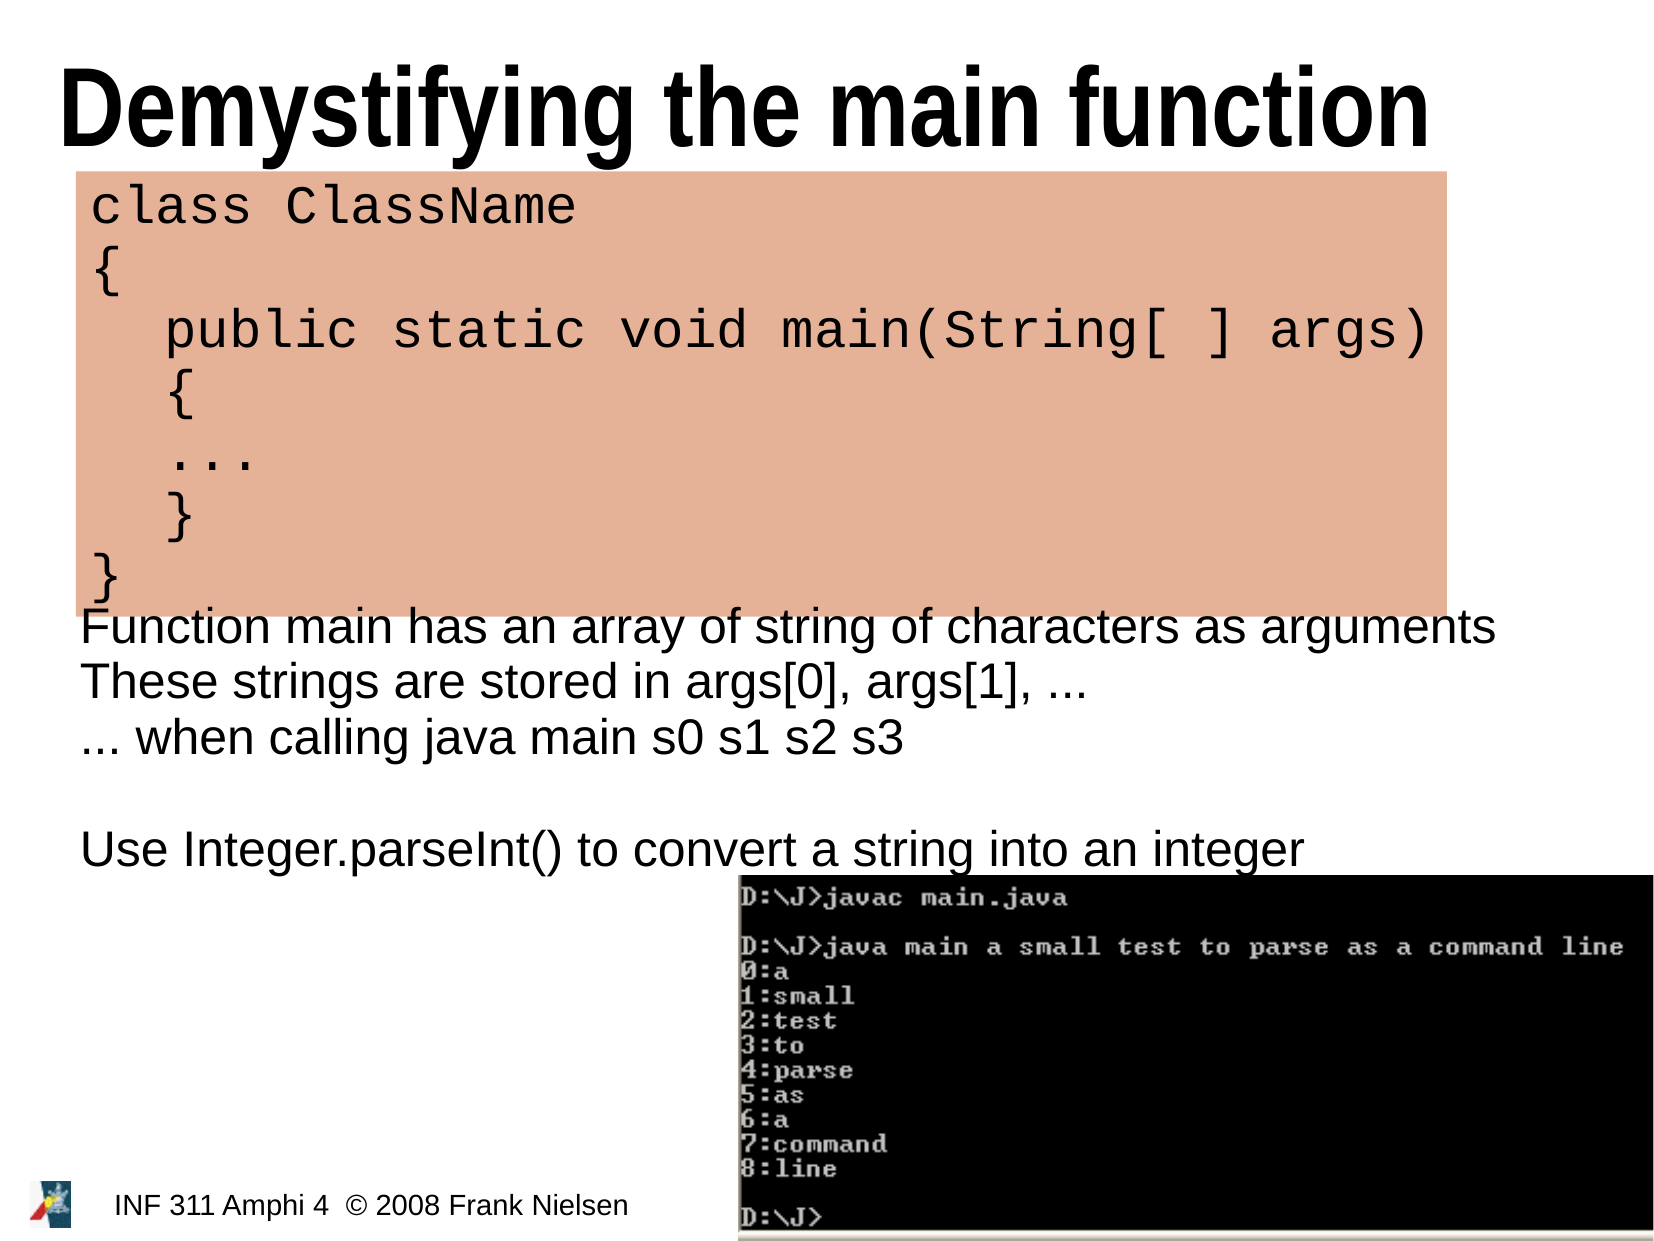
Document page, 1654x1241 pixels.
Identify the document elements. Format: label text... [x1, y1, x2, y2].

text_box class ClassName { public static void main(String[ ] args) { ... } } [75, 171, 1447, 590]
text_box Demystifying the main function [43, 33, 1447, 178]
picture [29, 1181, 71, 1228]
picture [738, 875, 1654, 1241]
text_box Function main has an array of string of characters as arguments These strings are stored in args[0], args[1], ... ... when calling java main s0 s1 s2 s3 Use Integer.parseInt() to convert a string into an integer [64, 590, 1513, 885]
